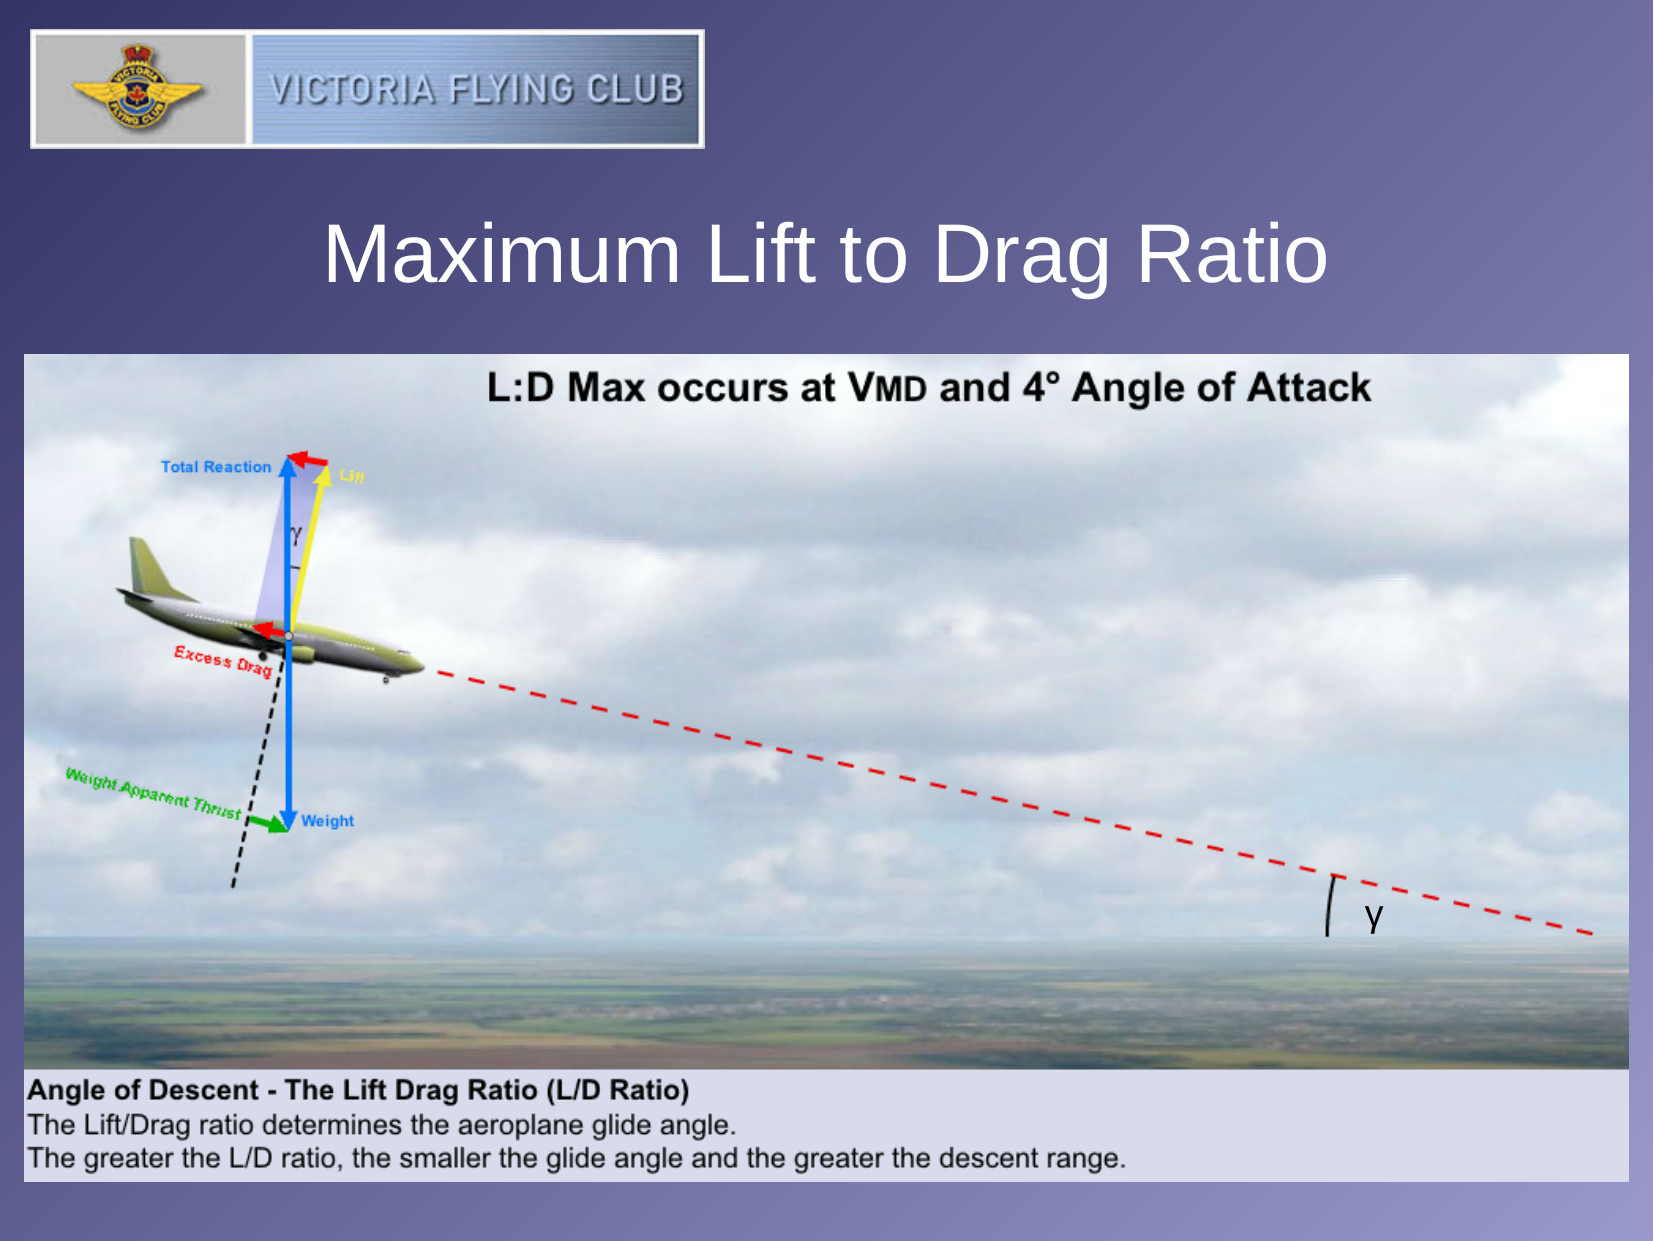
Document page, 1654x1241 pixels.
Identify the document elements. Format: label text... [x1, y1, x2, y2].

title Maximum Lift to Drag Ratio [82, 150, 1571, 358]
picture [30, 29, 705, 149]
picture [24, 354, 1629, 1182]
text_box γ [1350, 885, 1399, 942]
